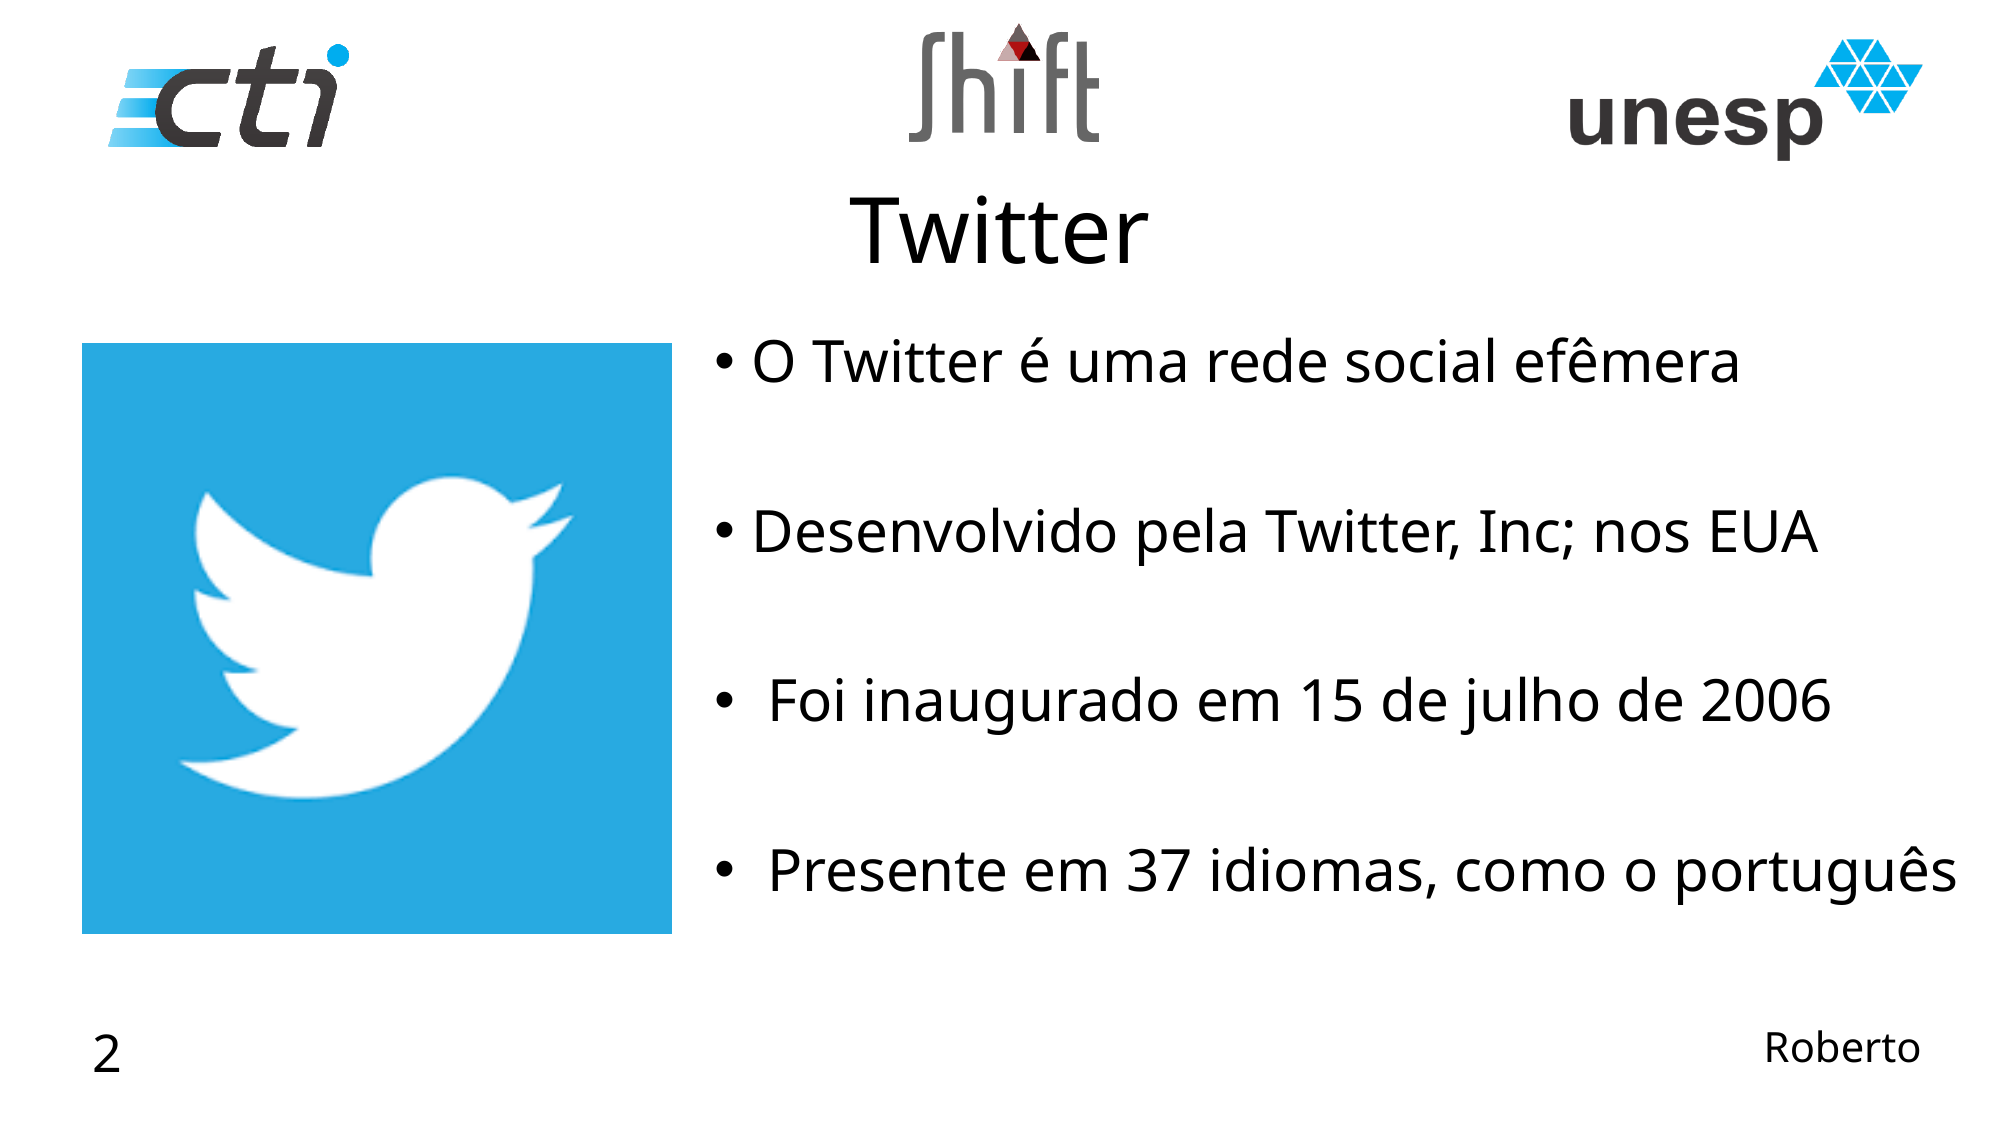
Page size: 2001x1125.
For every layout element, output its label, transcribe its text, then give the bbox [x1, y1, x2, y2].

picture [108, 44, 349, 125]
text_box Twitter [0, 125, 2000, 343]
picture [82, 343, 672, 934]
list O Twitter é uma rede social efêmera Desenvolvido pela Twitter, Inc; nos EUA Foi inaugurado em 15 de julho de 2006 Presente em 37 idiomas, como o português [699, 343, 1987, 975]
text_box Roberto [1749, 1012, 1937, 1078]
text_box 2 [77, 1012, 136, 1091]
picture [909, 20, 1099, 142]
picture [1570, 39, 1923, 125]
